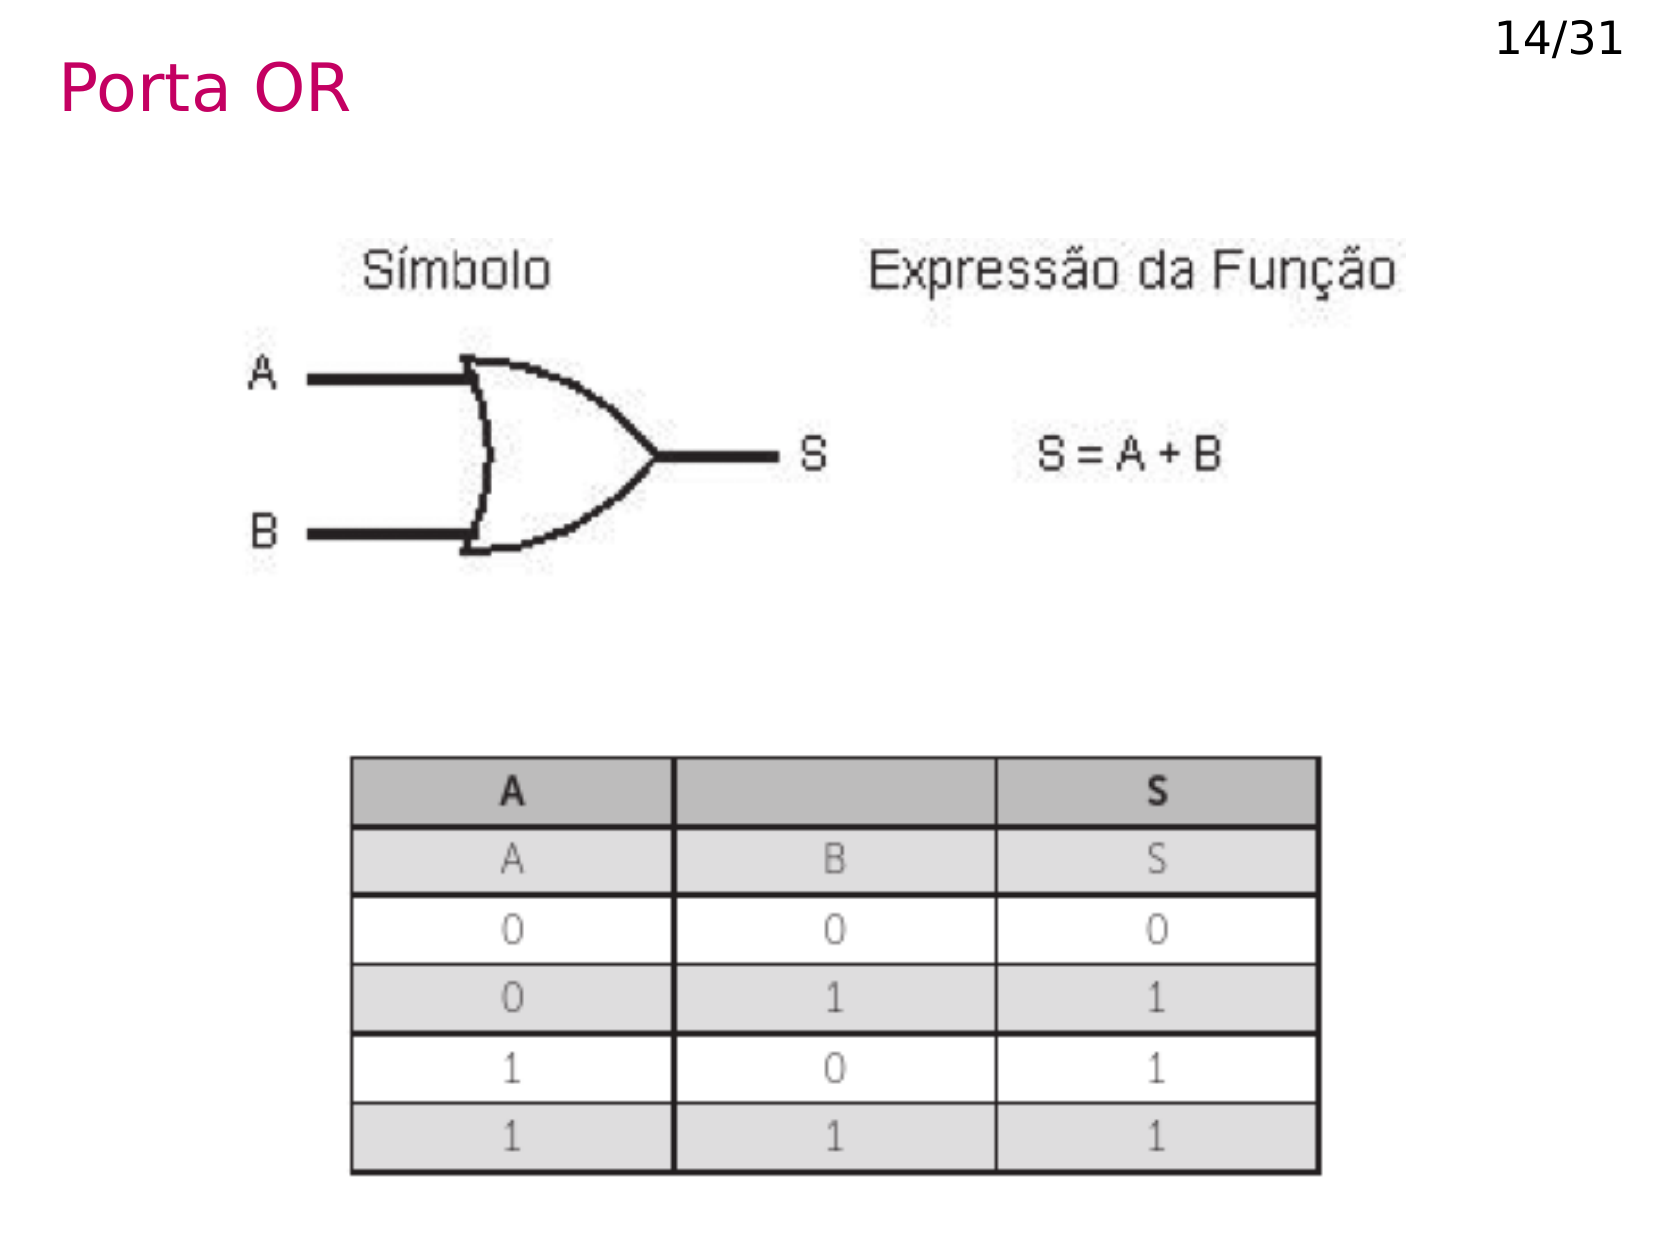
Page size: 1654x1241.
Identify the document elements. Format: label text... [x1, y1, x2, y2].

title Porta OR [59, 29, 1625, 148]
picture [226, 238, 1406, 579]
picture [342, 748, 1335, 1195]
